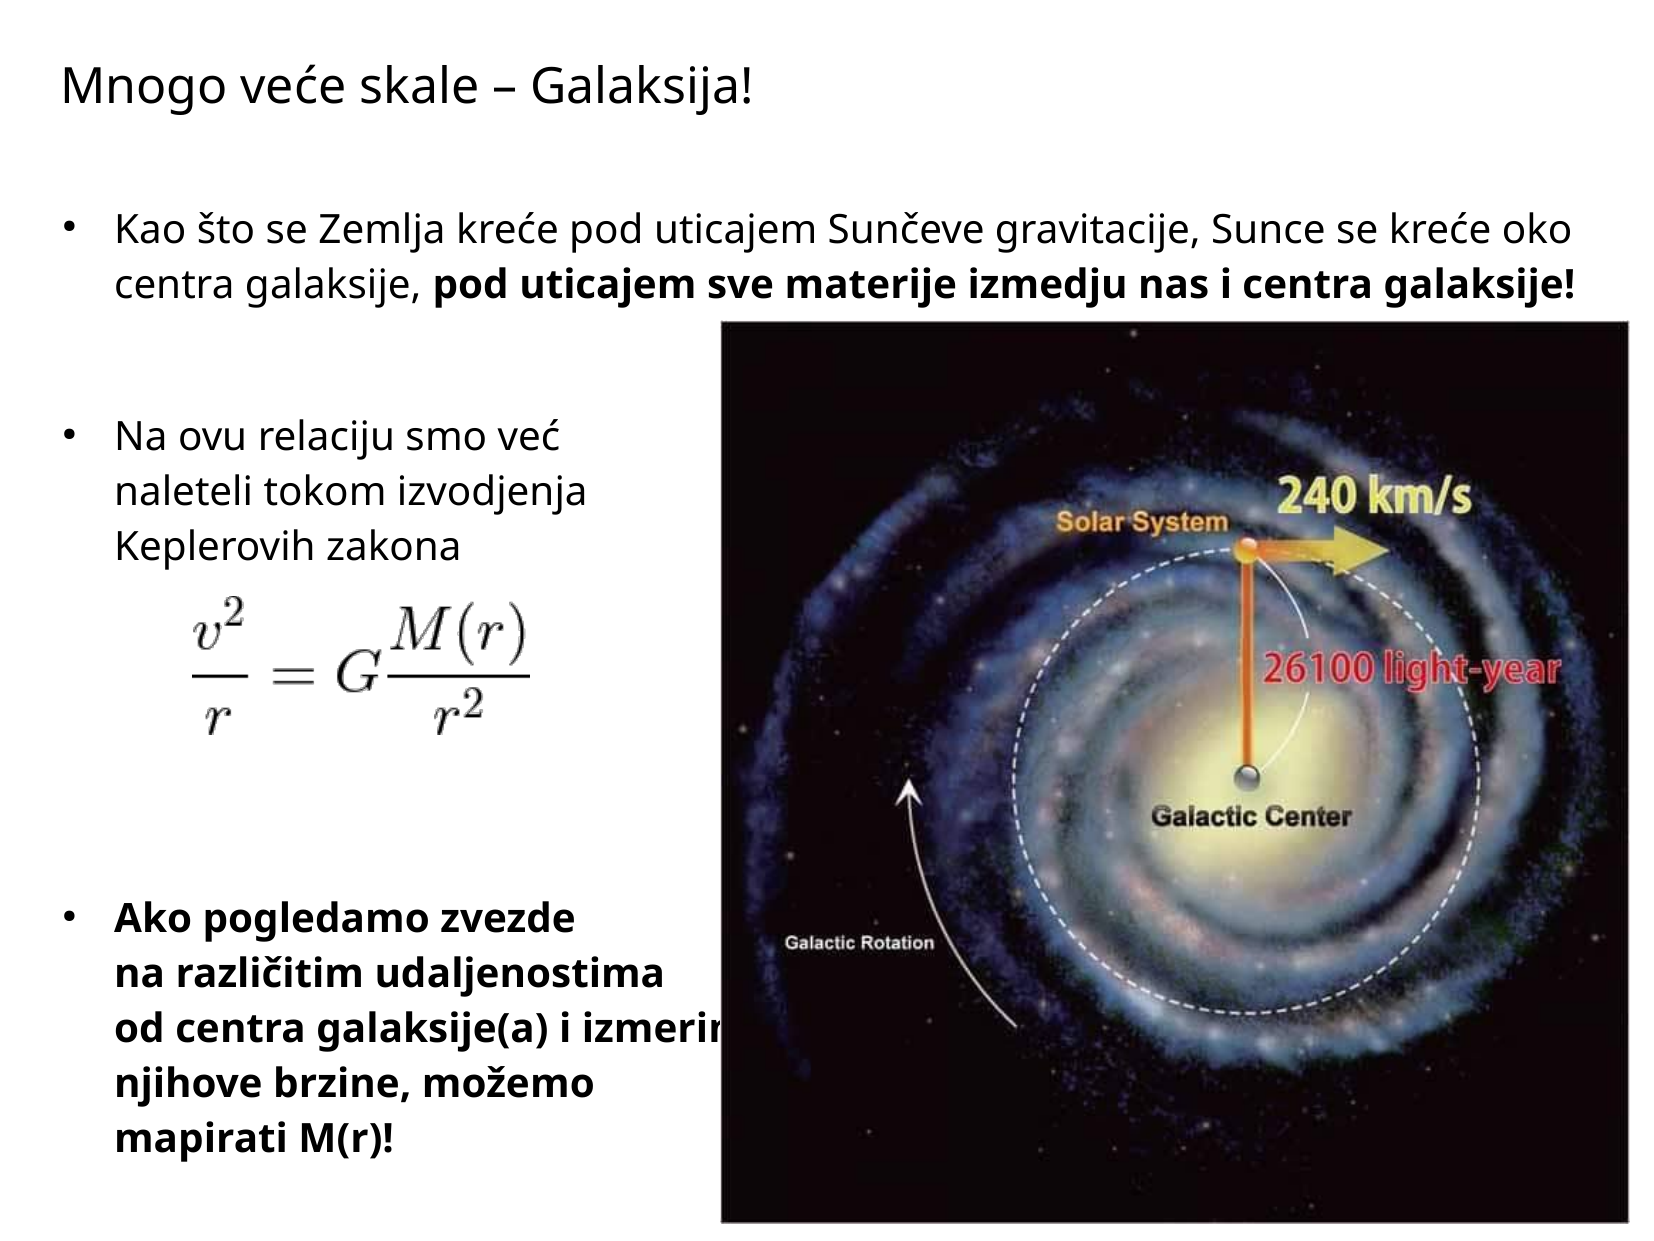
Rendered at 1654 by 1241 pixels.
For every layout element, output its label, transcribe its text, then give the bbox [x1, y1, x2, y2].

picture [720, 320, 1630, 1224]
title Mnogo veće skale – Galaksija! [59, 17, 1648, 150]
list Kao što se Zemlja kreće pod uticajem Sunčeve gravitacije, Sunce se kreće oko centra galaksije, pod uticajem sve materije izmedju nas i centra galaksije! Na ovu relaciju smo već naleteli tokom izvodjenja Keplerovih zakona Ako pogledamo zvezde na različitim udaljenostima od centra galaksije(a) i izmerimo njihove brzine, možemo mapirati M(r)! [45, 199, 1635, 1173]
picture [192, 596, 530, 735]
